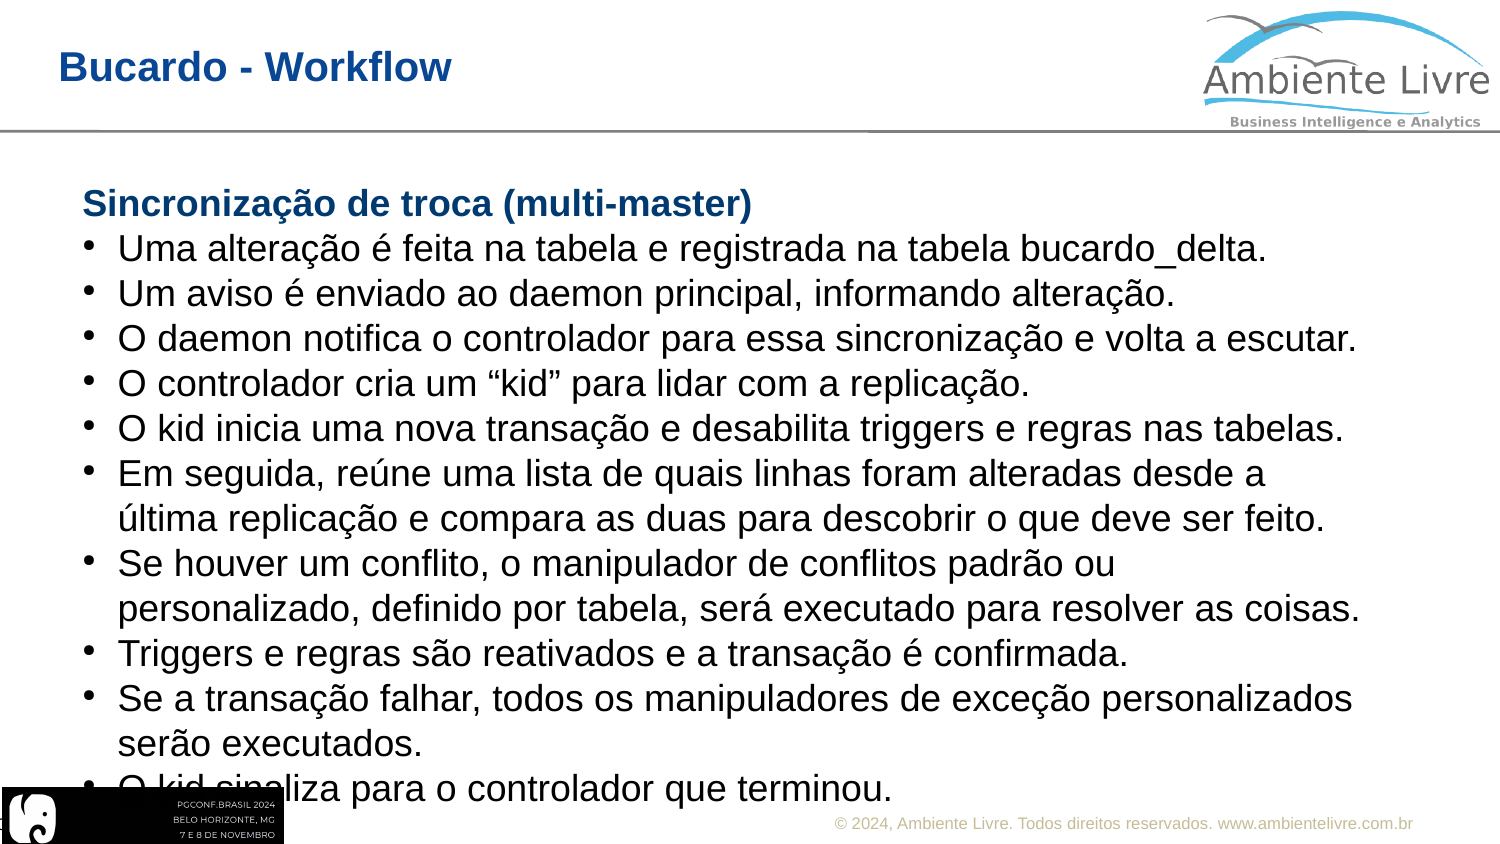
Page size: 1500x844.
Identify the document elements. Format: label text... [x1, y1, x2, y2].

text_box Sincronização de troca (multi-master) Uma alteração é feita na tabela e registrada na tabela bucardo_delta. Um aviso é enviado ao daemon principal, informando alteração. O daemon notifica o controlador para essa sincronização e volta a escutar. O controlador cria um “kid” para lidar com a replicação. O kid inicia uma nova transação e desabilita triggers e regras nas tabelas. Em seguida, reúne uma lista de quais linhas foram alteradas desde a última replicação e compara as duas para descobrir o que deve ser feito. Se houver um conflito, o manipulador de conflitos padrão ou personalizado, definido por tabela, será executado para resolver as coisas. Triggers e regras são reativados e a transação é confirmada. Se a transação falhar, todos os manipuladores de exceção personalizados serão executados. O kid sinaliza para o controlador que terminou. [67, 171, 1382, 817]
title Bucardo - Workflow [43, 8, 1127, 129]
picture [2, 787, 284, 844]
picture [1203, 11, 1489, 129]
